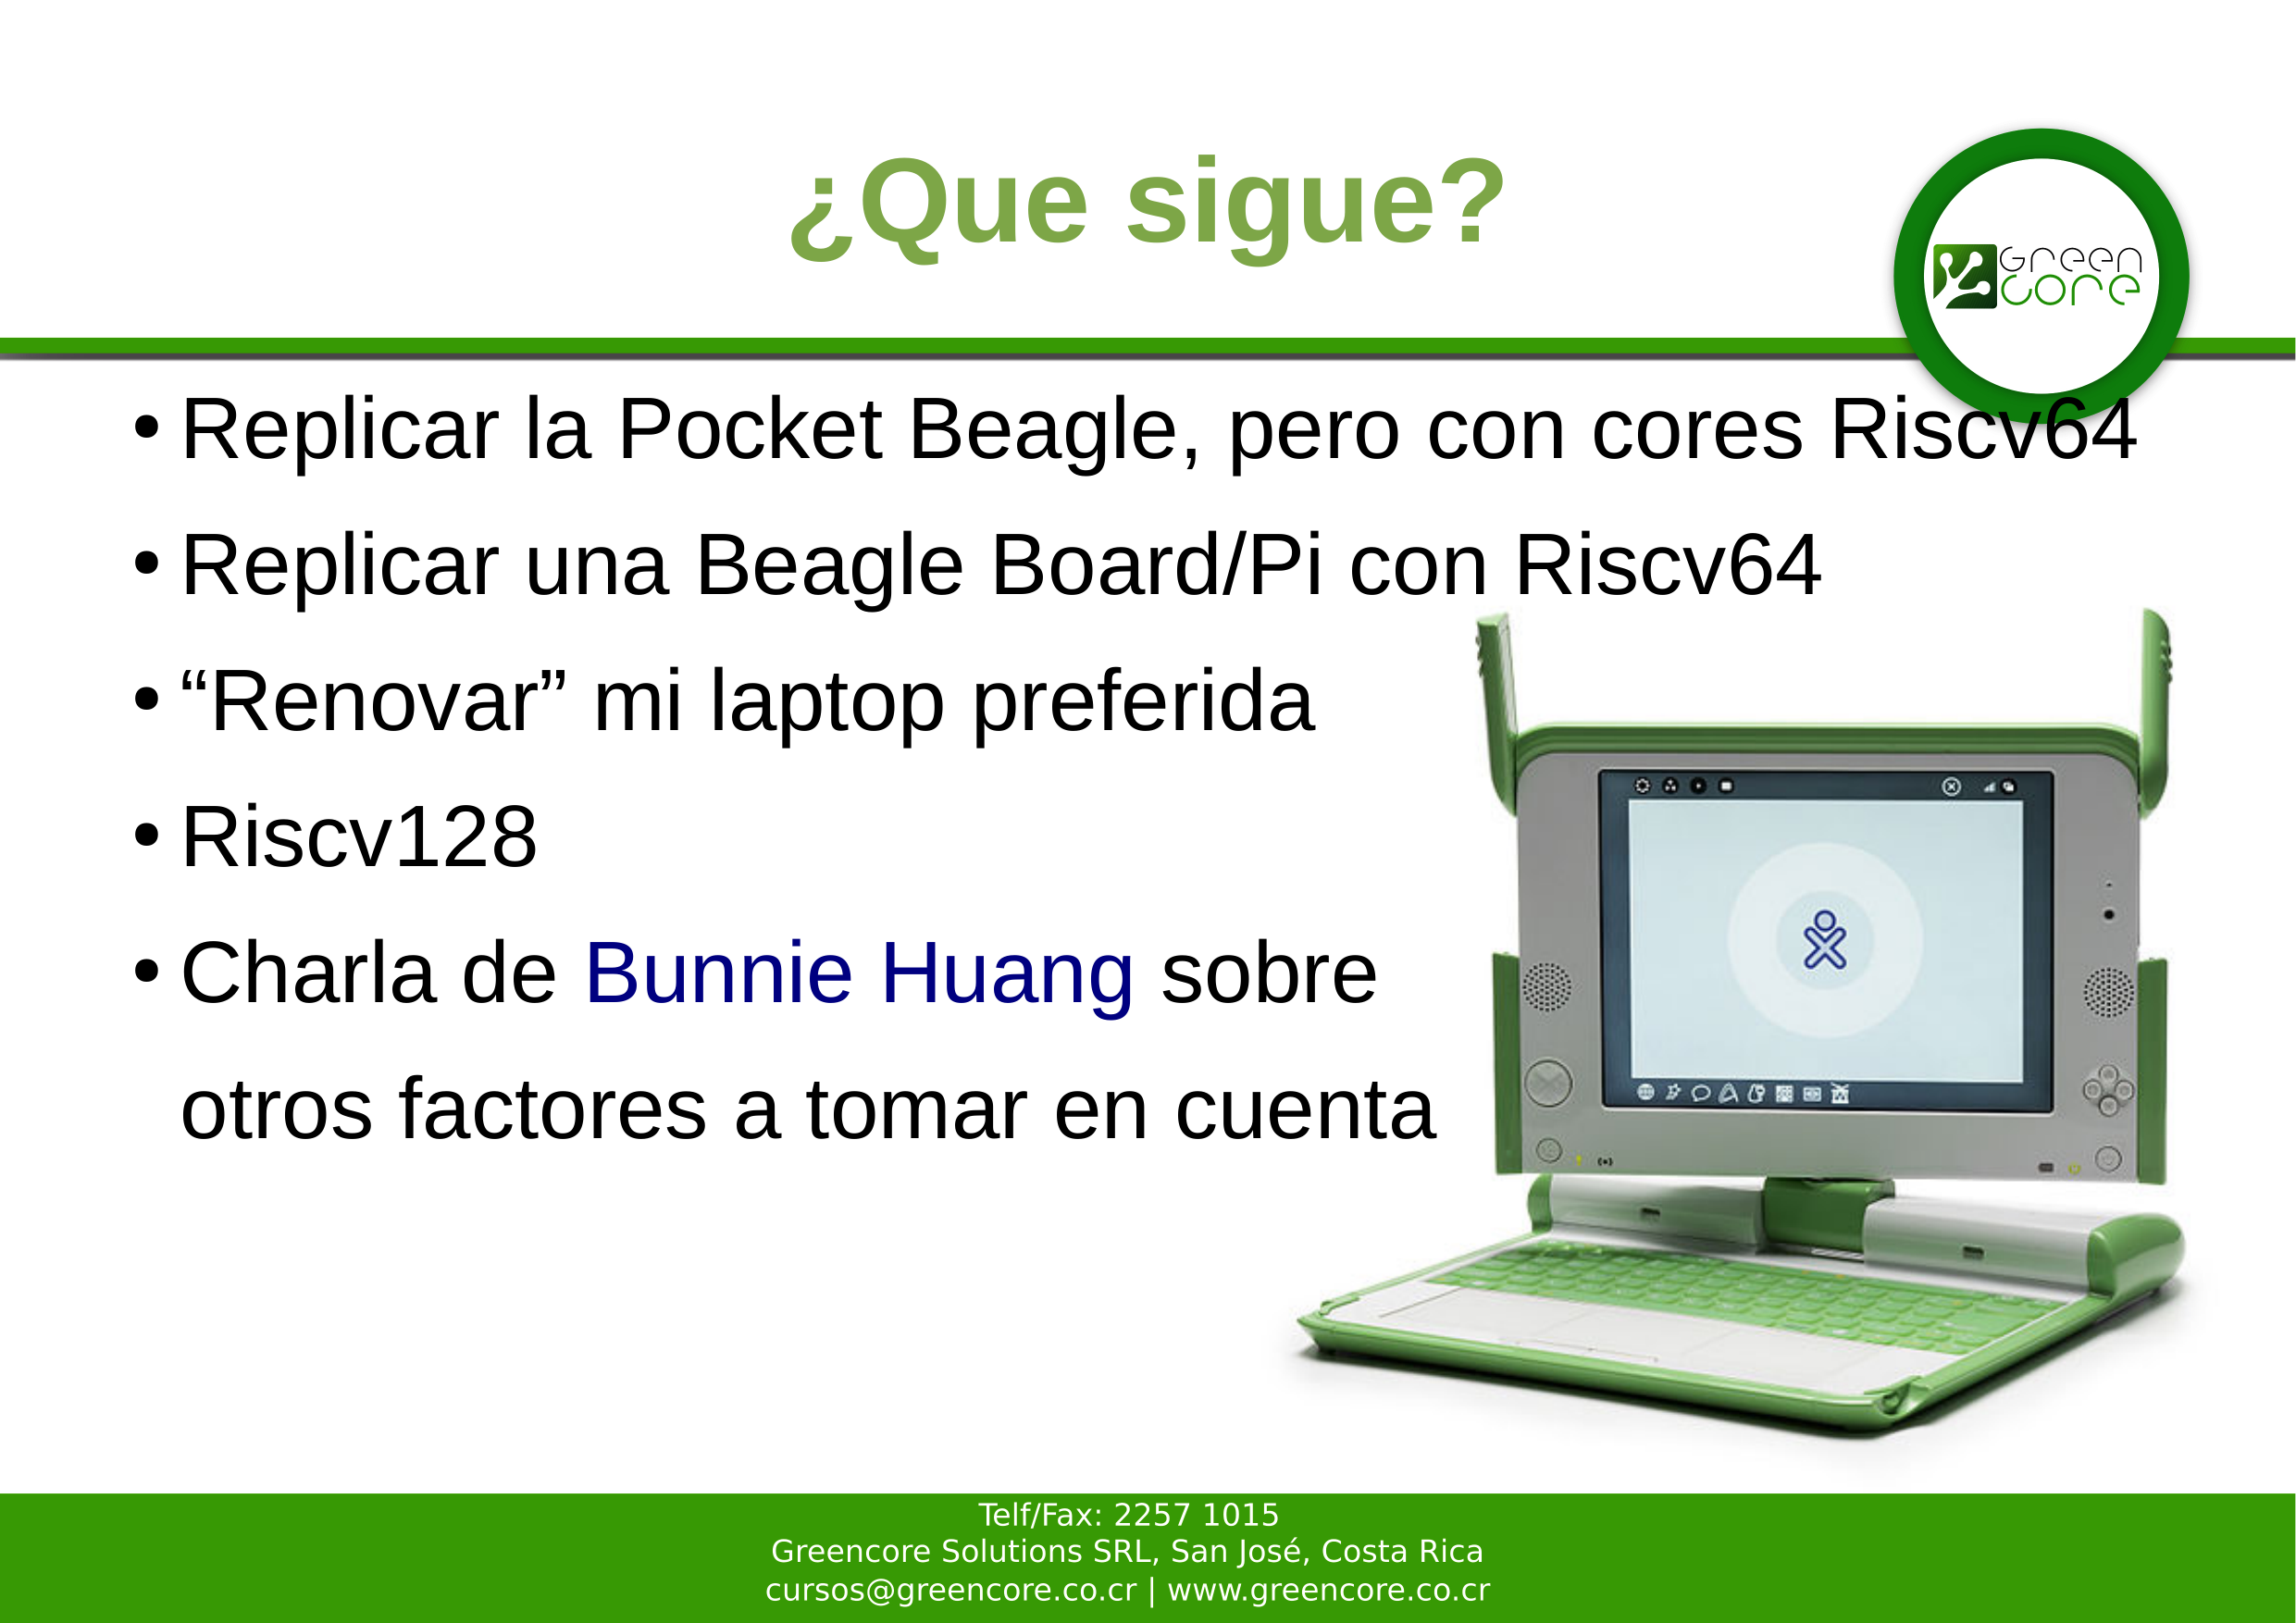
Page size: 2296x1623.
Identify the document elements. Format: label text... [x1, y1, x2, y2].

list Replicar la Pocket Beagle, pero con cores Riscv64 Replicar una Beagle Board/Pi con Riscv64 “Renovar” mi laptop preferida Riscv128 Charla de Bunnie Huang sobre otros factores a tomar en cuenta [115, 379, 2181, 1489]
picture [0, 0, 2296, 1623]
title ¿Que sigue? [115, 64, 2181, 336]
